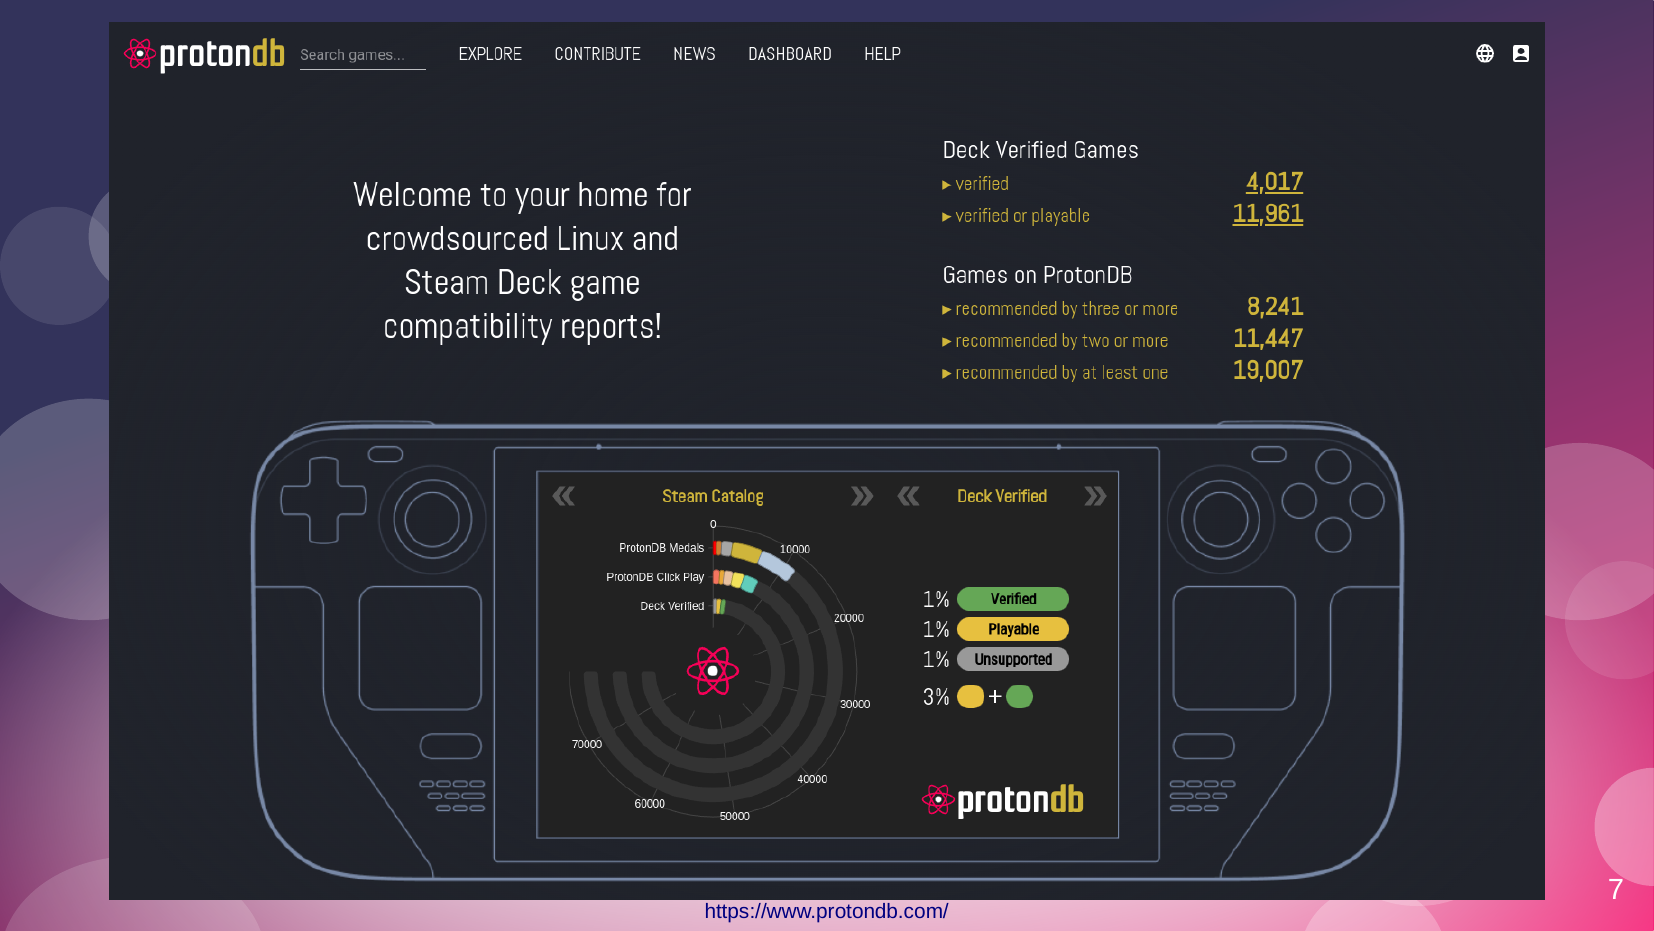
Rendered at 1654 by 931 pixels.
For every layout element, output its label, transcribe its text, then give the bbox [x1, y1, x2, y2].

picture [109, 22, 1545, 901]
text_box https://www.protondb.com/ [676, 892, 977, 931]
